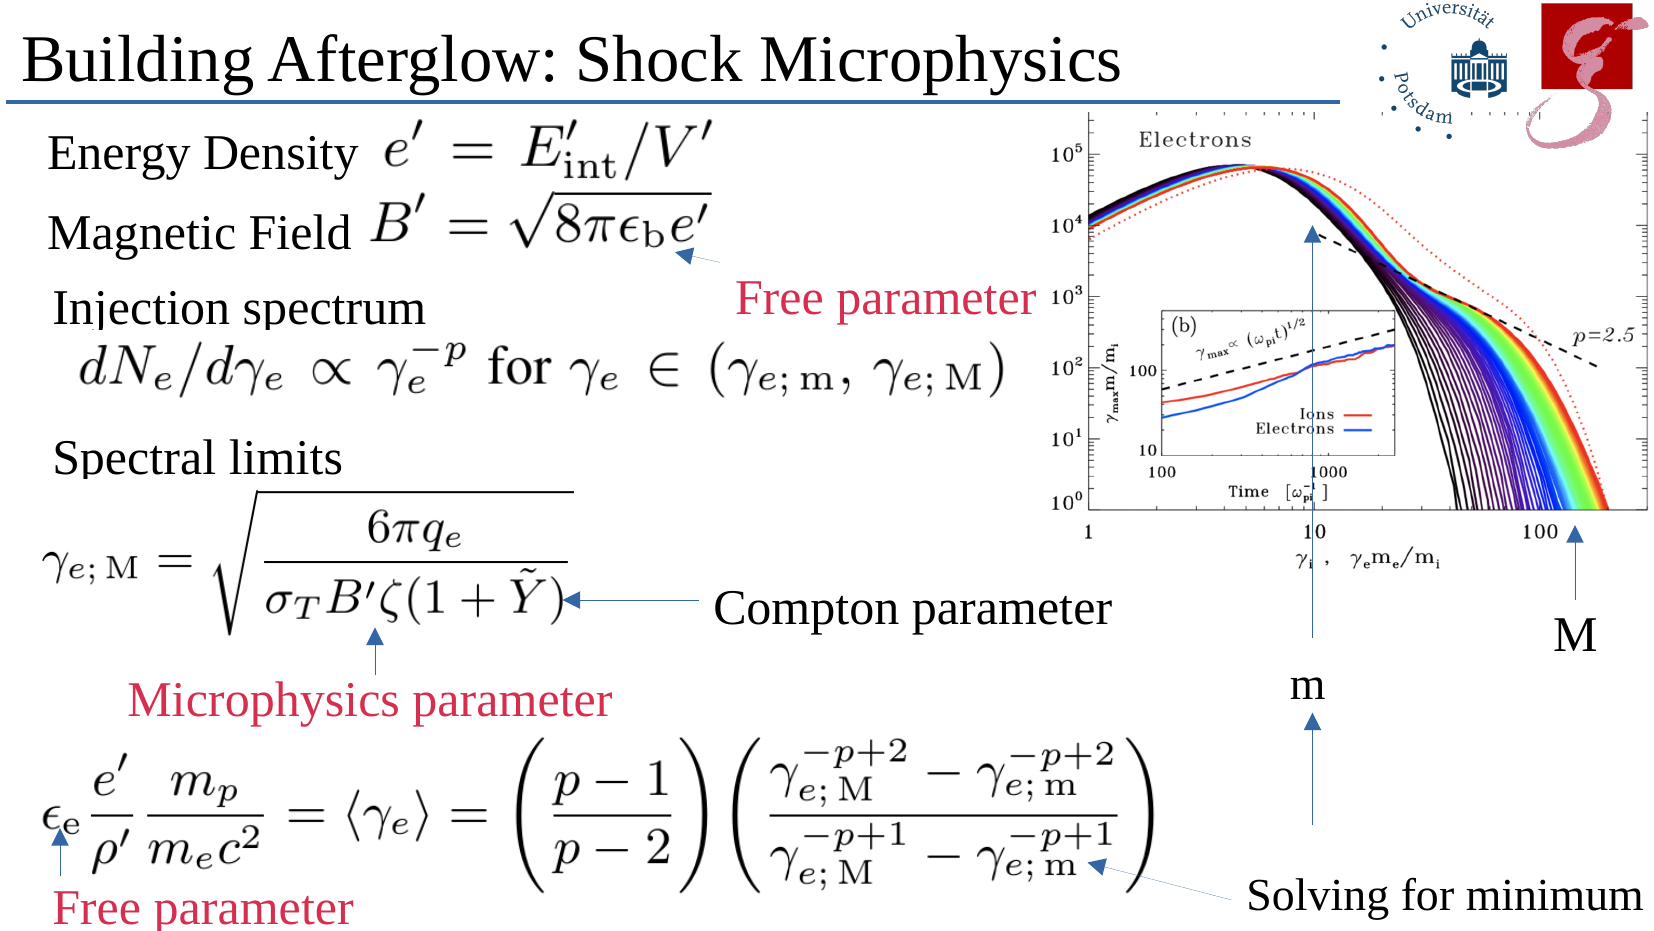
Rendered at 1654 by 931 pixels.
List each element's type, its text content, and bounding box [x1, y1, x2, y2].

text_box Compton parameter [698, 572, 1126, 638]
picture [75, 330, 1013, 407]
text_box M [1538, 600, 1613, 676]
text_box Energy Density [32, 117, 376, 183]
text_box Magnetic Field [32, 197, 365, 263]
text_box Microphysics parameter [112, 664, 623, 730]
picture [364, 112, 721, 253]
text_box m [1275, 651, 1341, 713]
text_box Free parameter [37, 872, 368, 931]
picture [37, 729, 1163, 901]
text_box Solving for minimum [1231, 862, 1654, 924]
text_box Injection spectrum [37, 272, 440, 338]
text_box Free parameter [720, 262, 1051, 328]
picture [37, 479, 582, 638]
title Building Afterglow: Shock Microphysics [20, 0, 1375, 118]
text_box Spectral limits [37, 422, 358, 479]
picture [1040, 0, 1654, 573]
